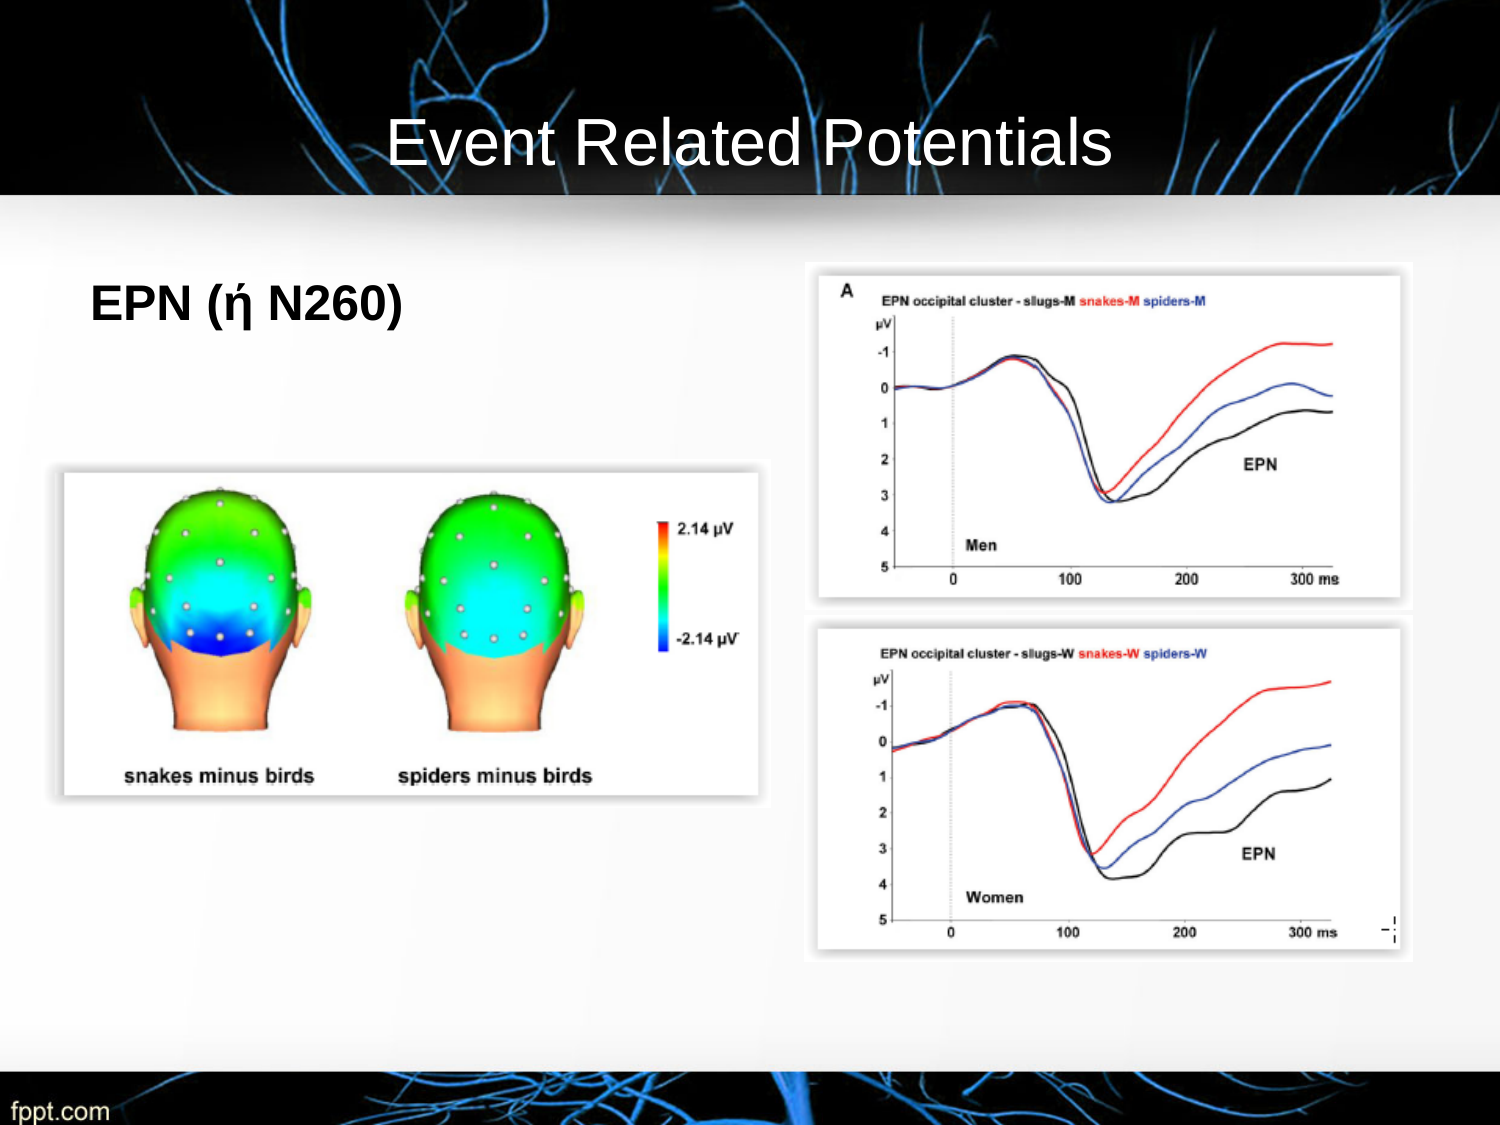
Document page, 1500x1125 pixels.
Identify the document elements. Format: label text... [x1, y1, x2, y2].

picture [0, 0, 1500, 1125]
title Event Related Potentials [75, 45, 1425, 233]
list EPN (ή N260) [75, 262, 1425, 1005]
